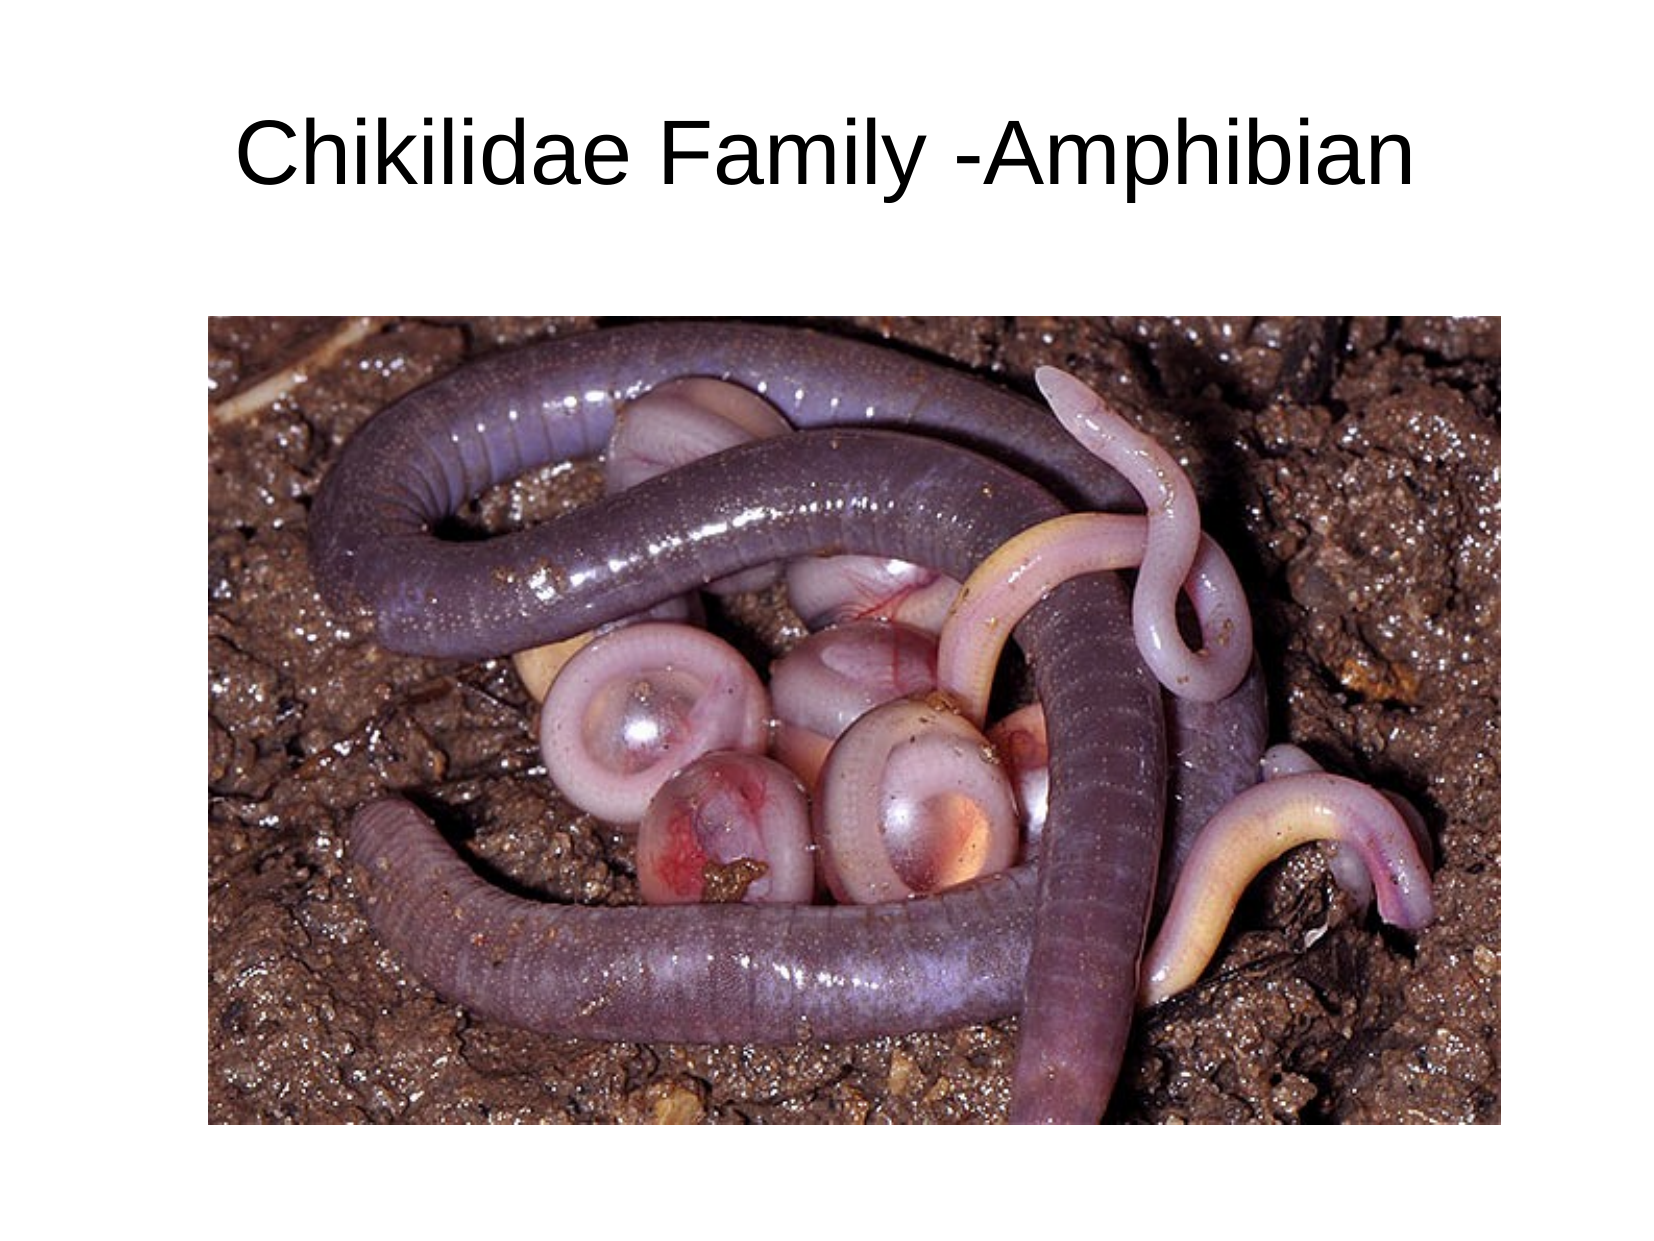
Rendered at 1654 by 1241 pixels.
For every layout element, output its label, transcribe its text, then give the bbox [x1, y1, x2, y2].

title Chikilidae Family -Amphibian [82, 49, 1571, 257]
picture [208, 316, 1501, 1126]
